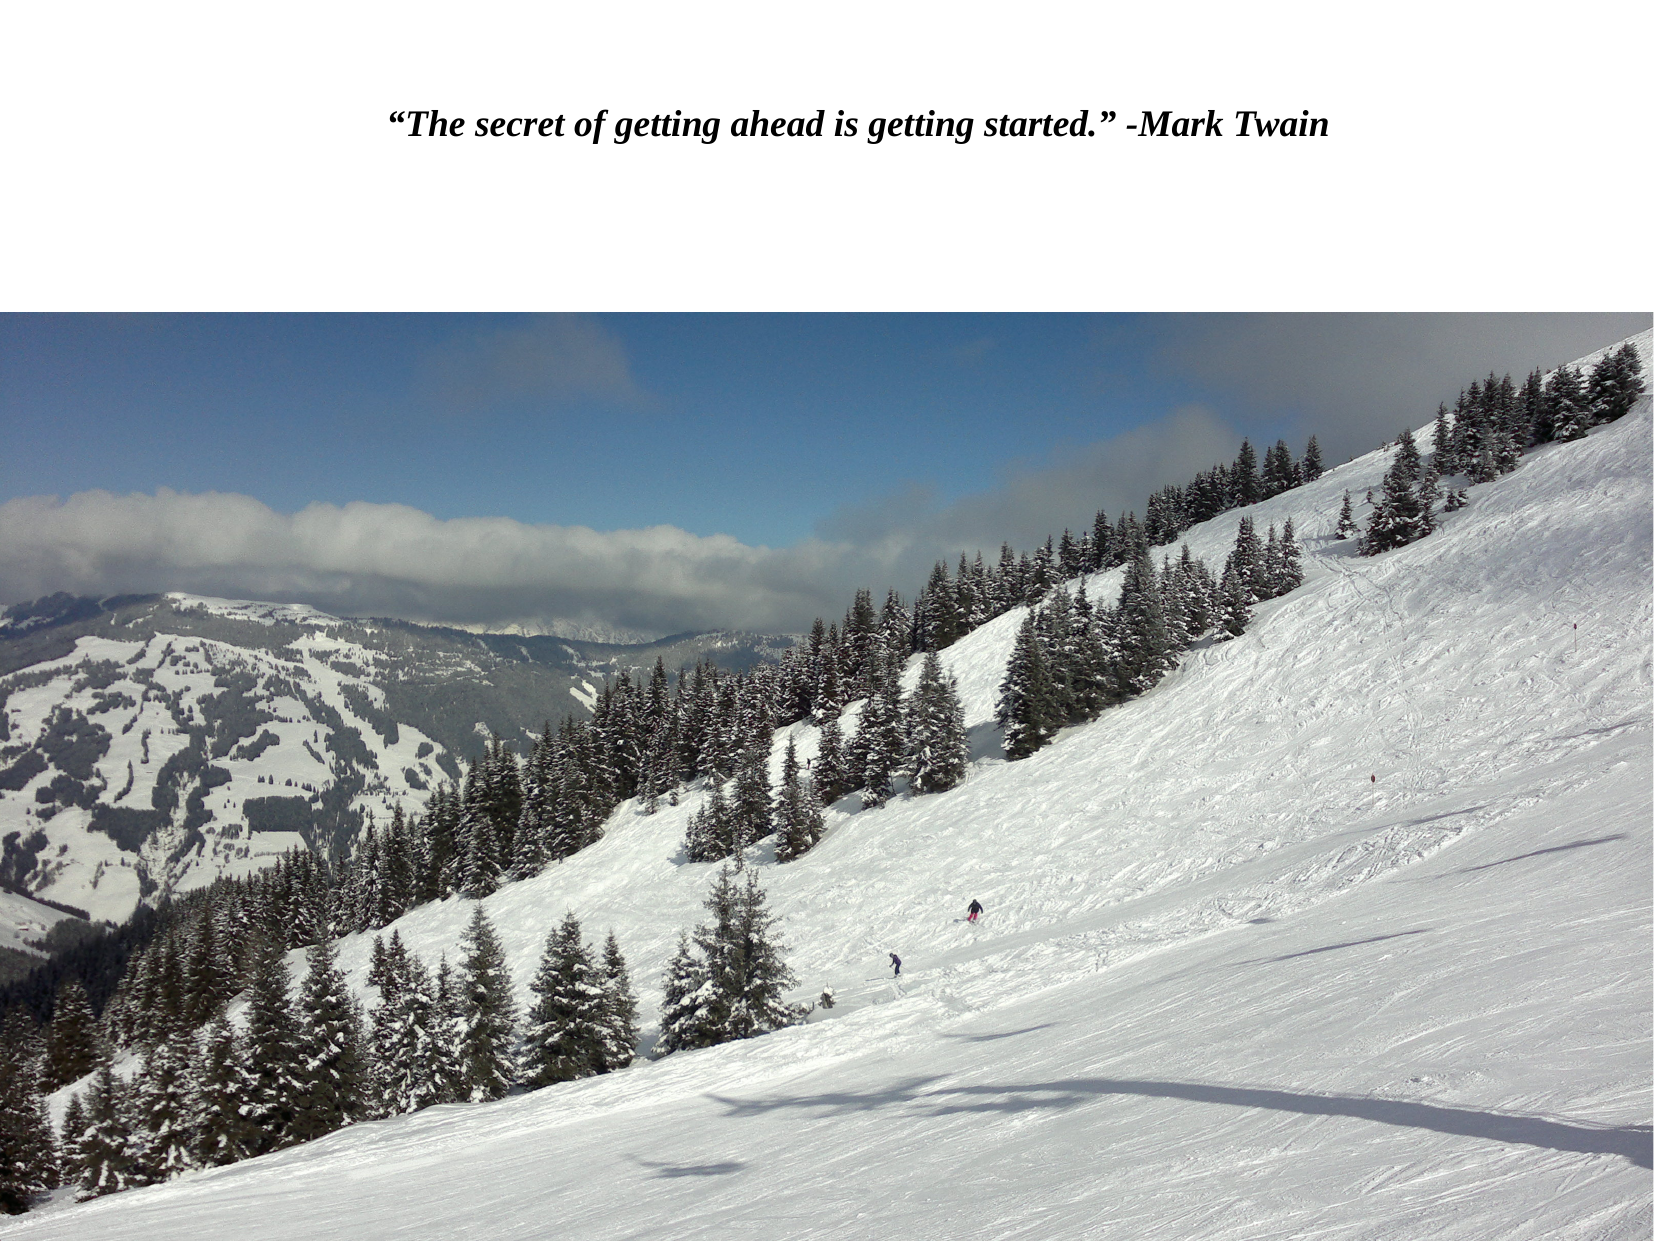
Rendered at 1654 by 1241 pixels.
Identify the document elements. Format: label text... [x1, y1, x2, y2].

text_box “The secret of getting ahead is getting started.” -Mark Twain [125, 95, 1593, 195]
picture [0, 312, 1654, 1241]
